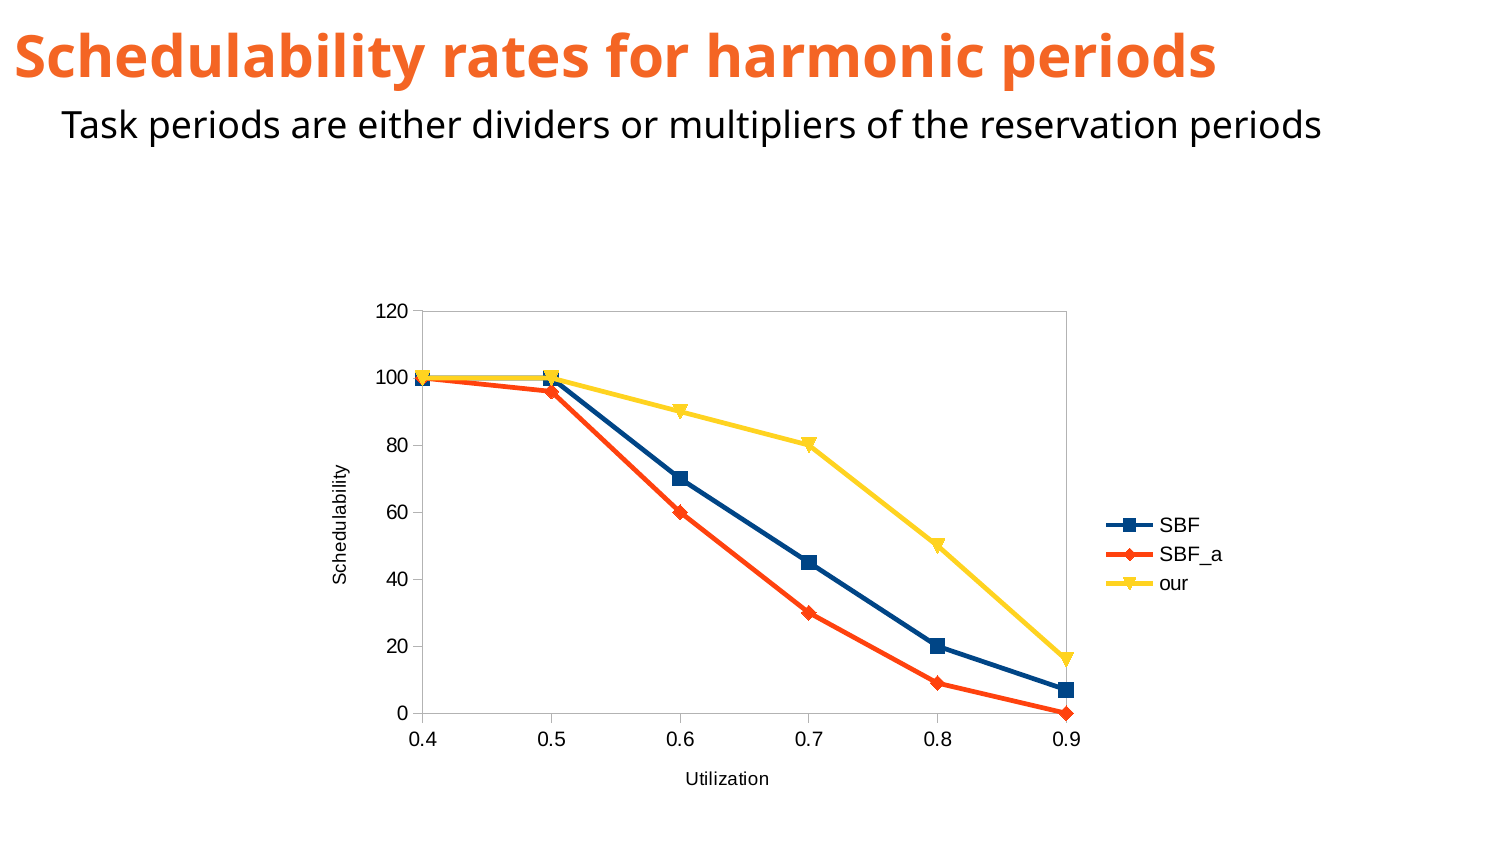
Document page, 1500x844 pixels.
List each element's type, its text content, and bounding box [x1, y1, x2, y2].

title Schedulability rates for harmonic periods [0, 4, 1500, 131]
title Task periods are either dividers or multipliers of the reservation periods [46, 79, 1414, 583]
chart [296, 583, 1242, 821]
